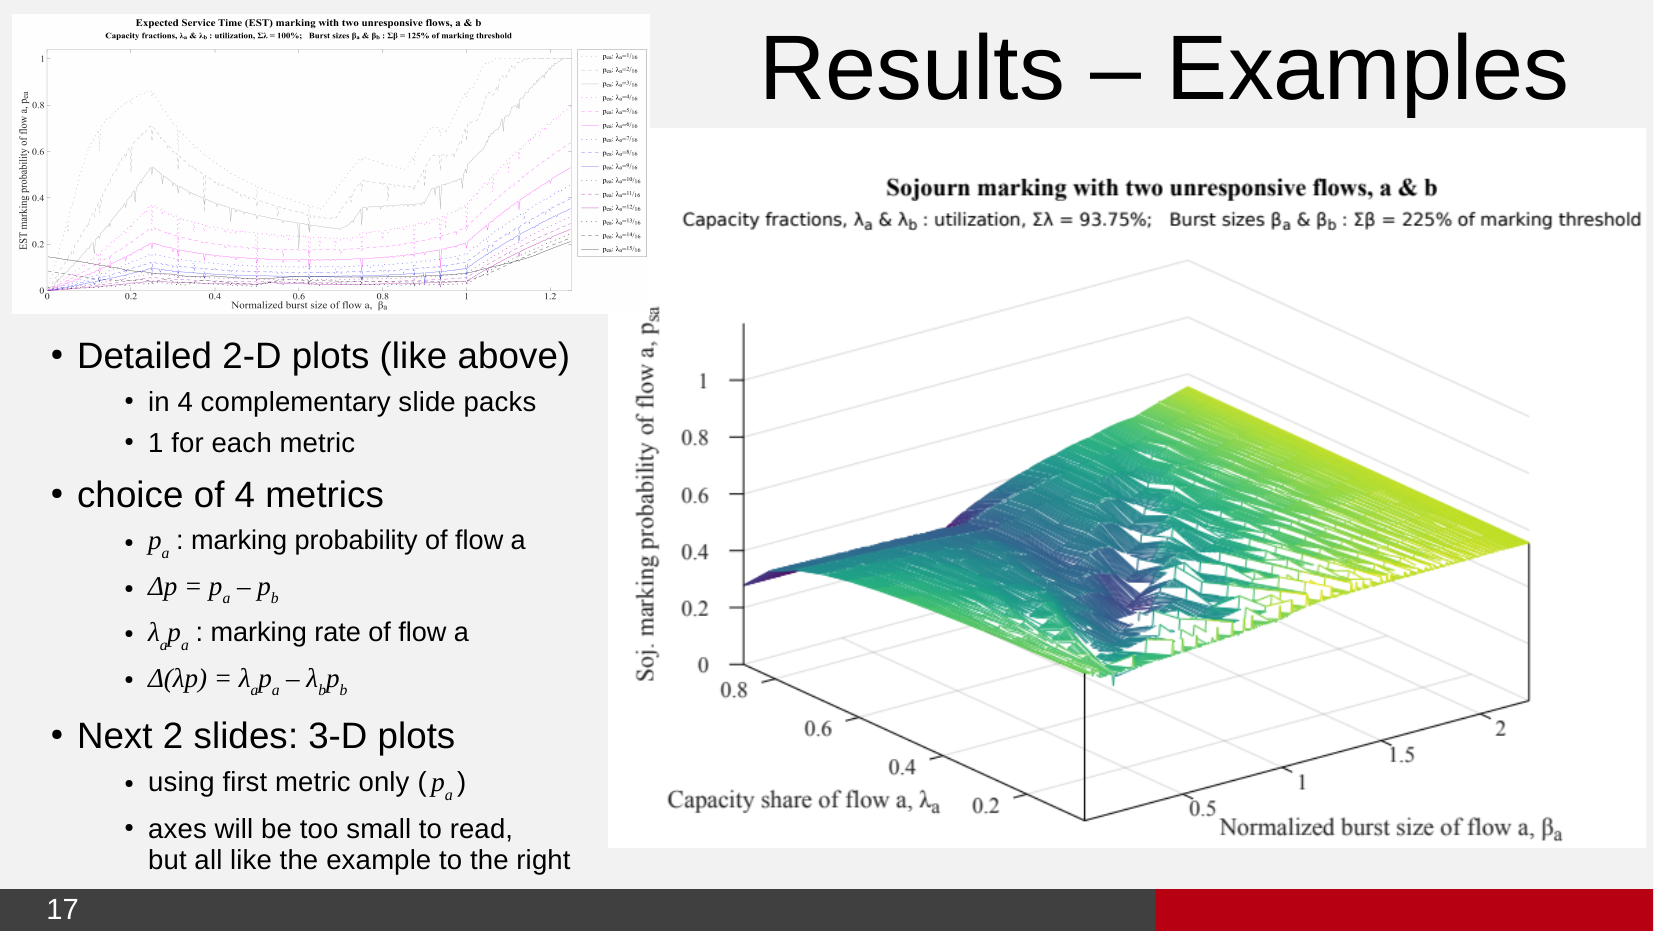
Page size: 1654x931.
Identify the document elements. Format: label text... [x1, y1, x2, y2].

title Results – Examples [650, 16, 1571, 119]
list Detailed 2-D plots (like above) in 4 complementary slide packs 1 for each metric choice of 4 metrics pa : marking probability of flow a Δp = pa – pb λapa : marking rate of flow a Δ(λp) = λapa – λbpb Next 2 slides: 3-D plots using first metric only ( pa ) axes will be too small to read, but all like the example to the right [41, 335, 666, 876]
picture [12, 14, 1647, 848]
